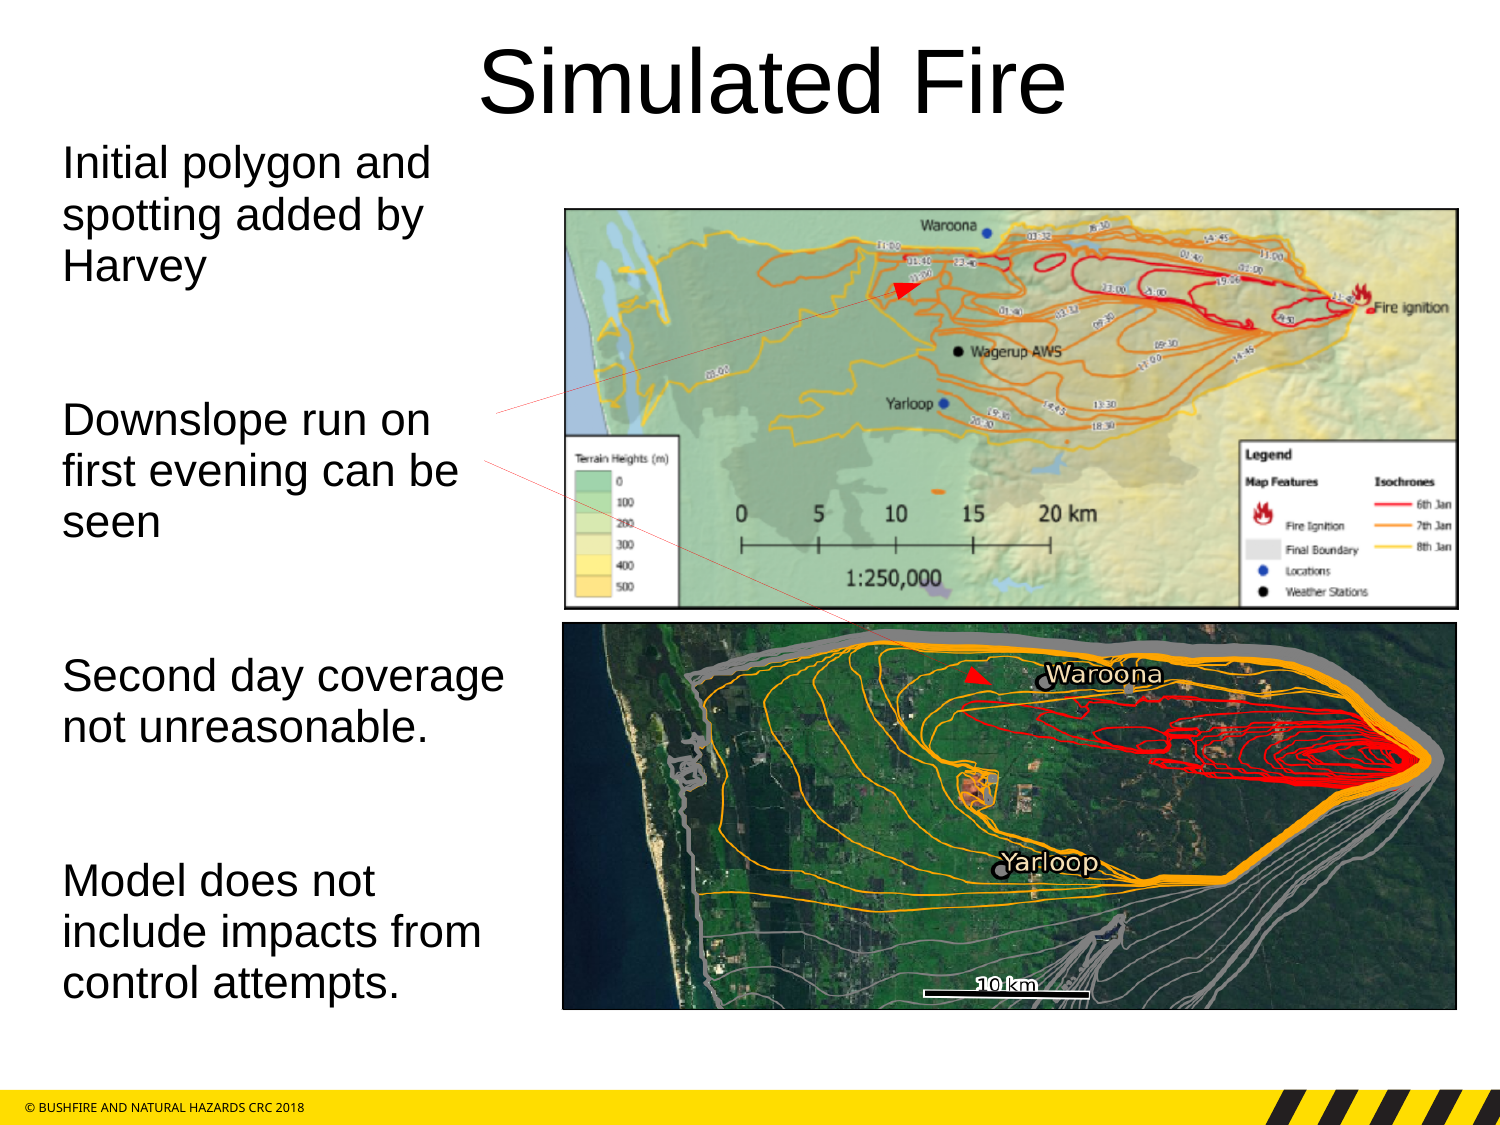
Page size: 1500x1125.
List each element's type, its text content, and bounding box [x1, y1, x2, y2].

picture [543, 188, 1477, 1042]
title Simulated Fire [254, 11, 1294, 142]
text_box Initial polygon and spotting added by Harvey Downslope run on first evening can be seen Second day coverage not unreasonable. Model does not include impacts from control attempts. [47, 129, 532, 1063]
